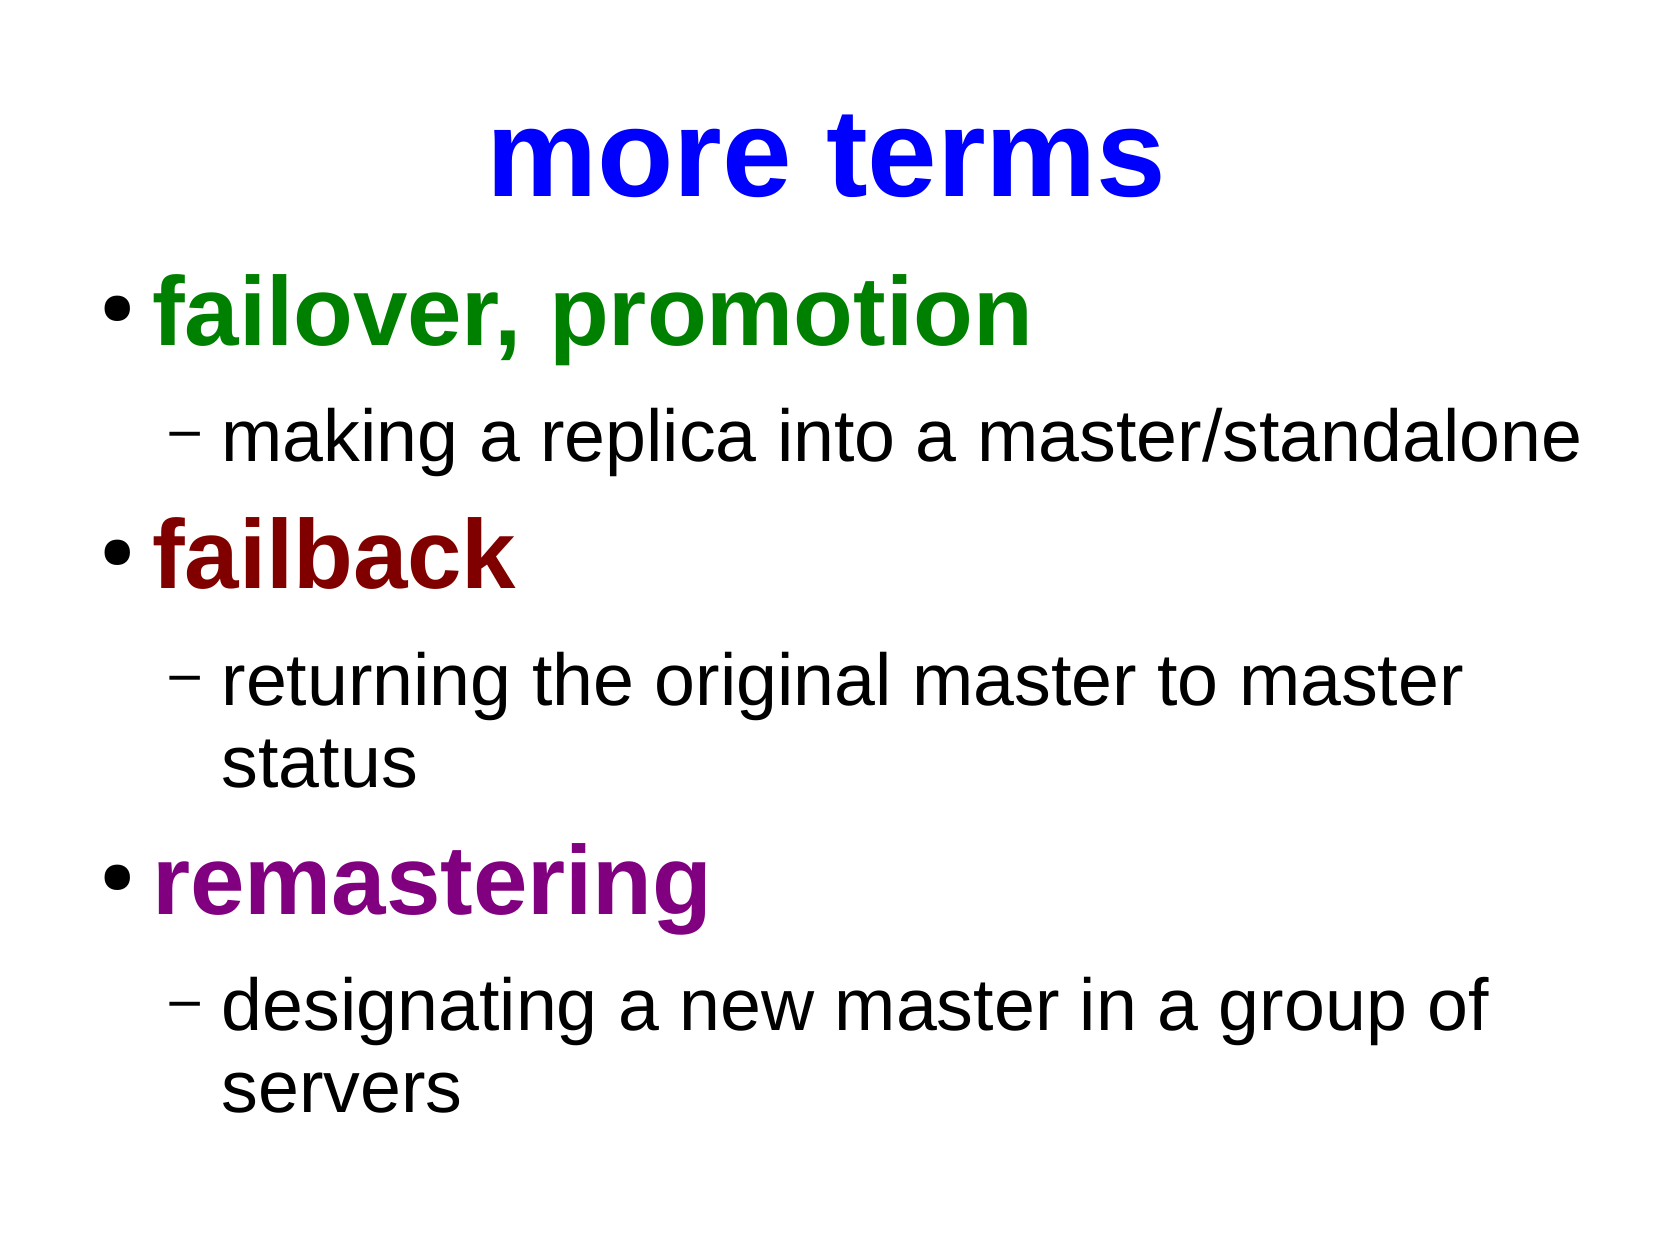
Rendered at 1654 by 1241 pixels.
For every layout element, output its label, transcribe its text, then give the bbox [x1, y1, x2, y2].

list failover, promotion making a replica into a master/standalone failback returning the original master to master status remastering designating a new master in a group of servers [82, 256, 1591, 1201]
title more terms [82, 49, 1571, 256]
